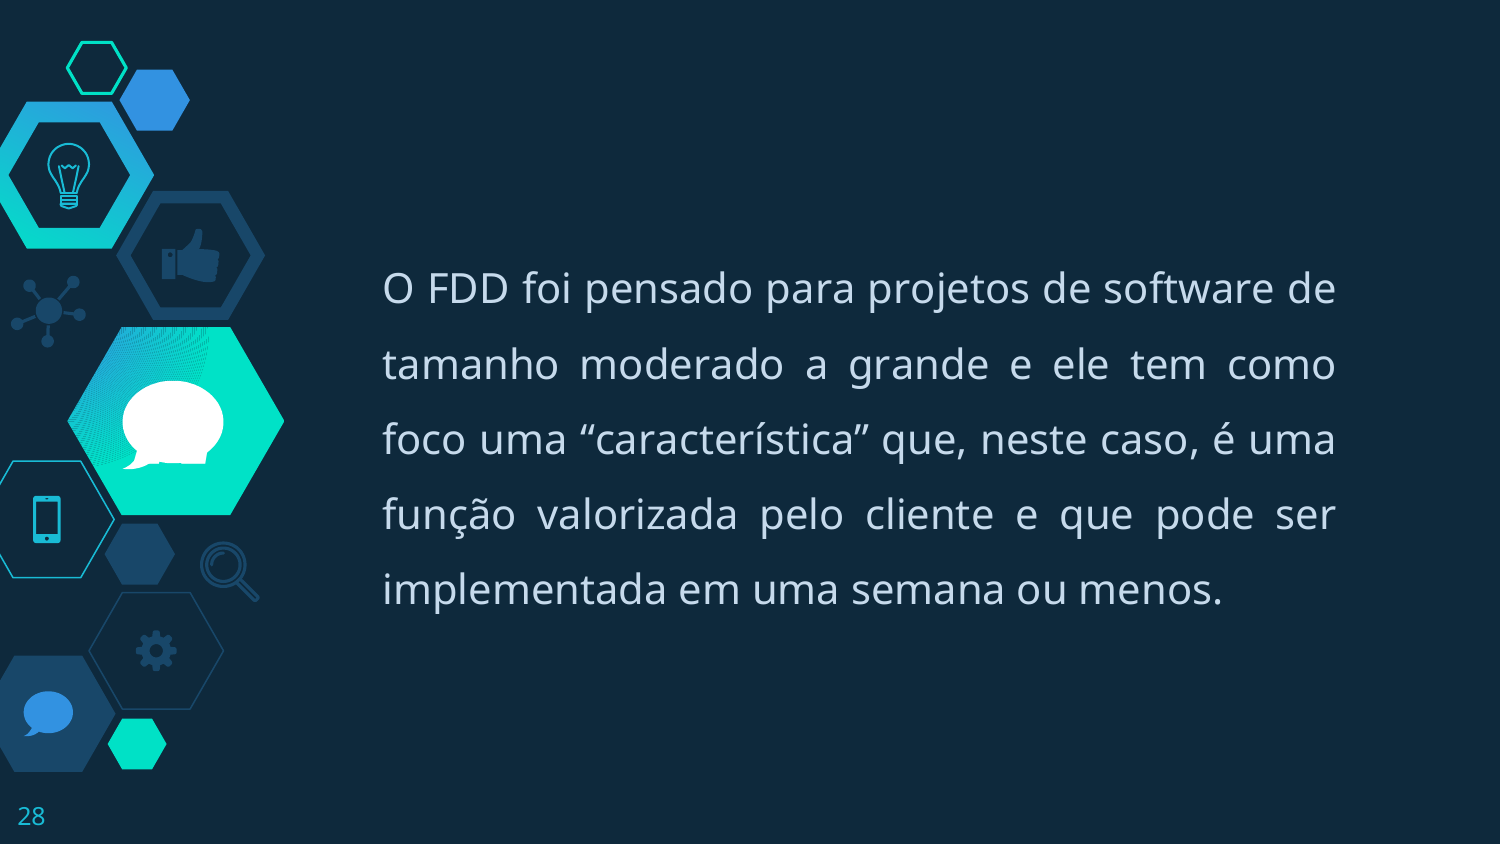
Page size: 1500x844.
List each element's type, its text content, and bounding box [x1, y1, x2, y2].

list O FDD foi pensado para projetos de software de tamanho moderado a grande e ele tem como foco uma “característica” que, neste caso, é uma função valorizada pelo cliente e que pode ser implementada em uma semana ou menos. [342, 196, 1374, 654]
text_box [122, 380, 223, 469]
text_box 28 [2, 785, 93, 844]
